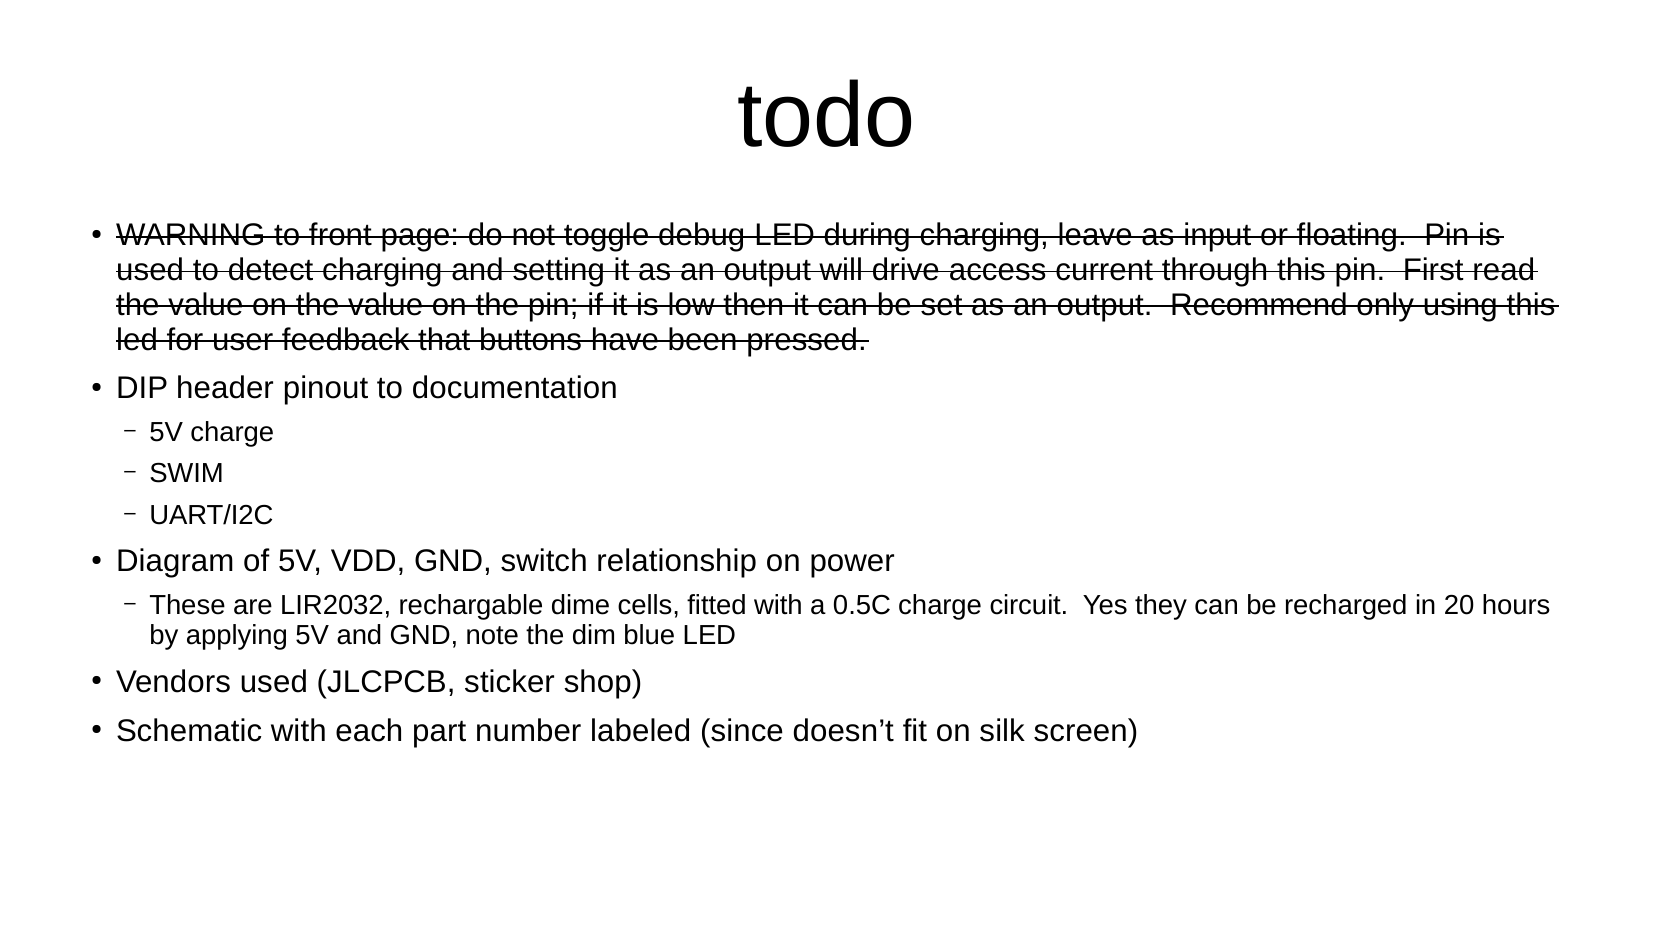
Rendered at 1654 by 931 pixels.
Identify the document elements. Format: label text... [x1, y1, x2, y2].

list WARNING to front page: do not toggle debug LED during charging, leave as input or floating. Pin is used to detect charging and setting it as an output will drive access current through this pin. First read the value on the value on the pin; if it is low then it can be set as an output. Recommend only using this led for user feedback that buttons have been pressed. DIP header pinout to documentation 5V charge SWIM UART/I2C Diagram of 5V, VDD, GND, switch relationship on power These are LIR2032, rechargable dime cells, fitted with a 0.5C charge circuit. Yes they can be recharged in 20 hours by applying 5V and GND, note the dim blue LED Vendors used (JLCPCB, sticker shop) Schematic with each part number labeled (since doesn’t fit on silk screen) [82, 217, 1571, 758]
title todo [82, 37, 1571, 193]
